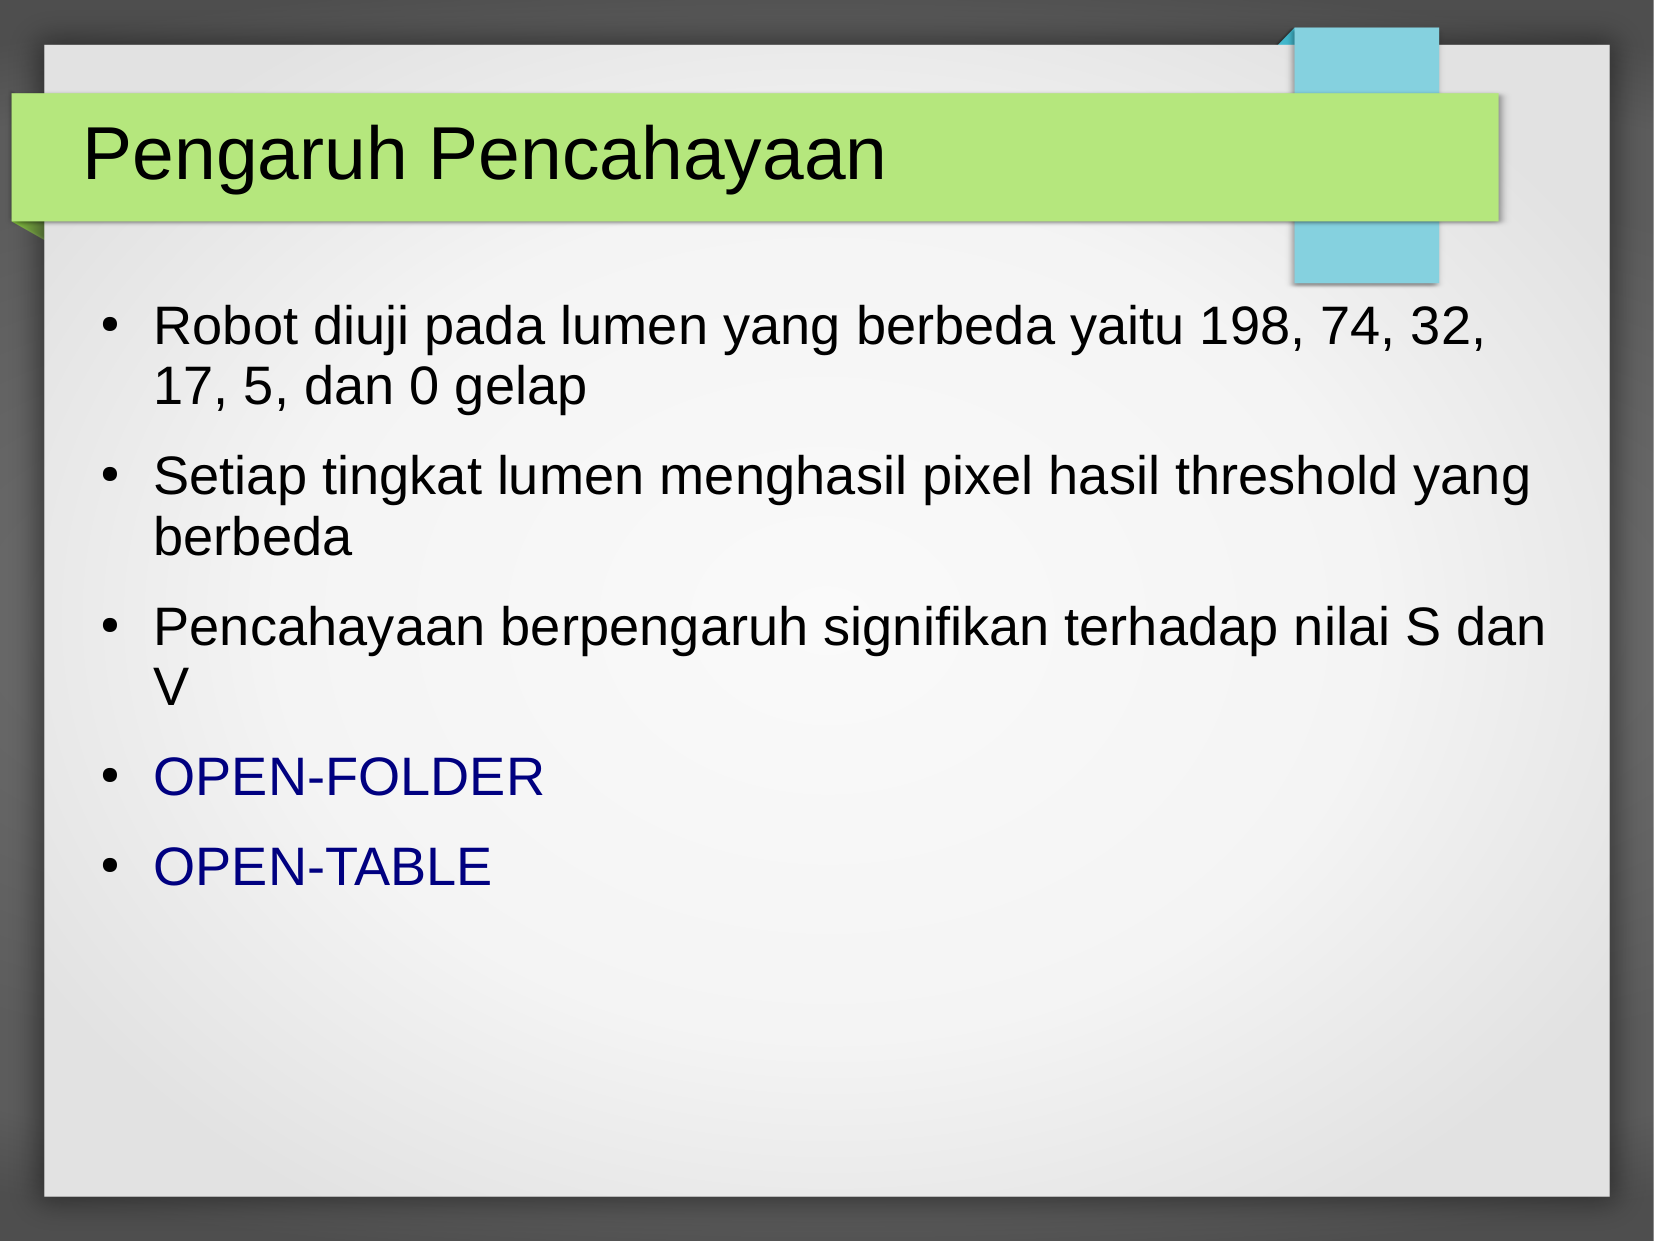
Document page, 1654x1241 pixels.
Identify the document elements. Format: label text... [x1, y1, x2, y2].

picture [0, 0, 1654, 1241]
list Robot diuji pada lumen yang berbeda yaitu 198, 74, 32, 17, 5, dan 0 gelap Setiap tingkat lumen menghasil pixel hasil threshold yang berbeda Pencahayaan berpengaruh signifikan terhadap nilai S dan V OPEN-FOLDER OPEN-TABLE [82, 295, 1571, 1015]
title Pengaruh Pencahayaan [82, 94, 1264, 213]
